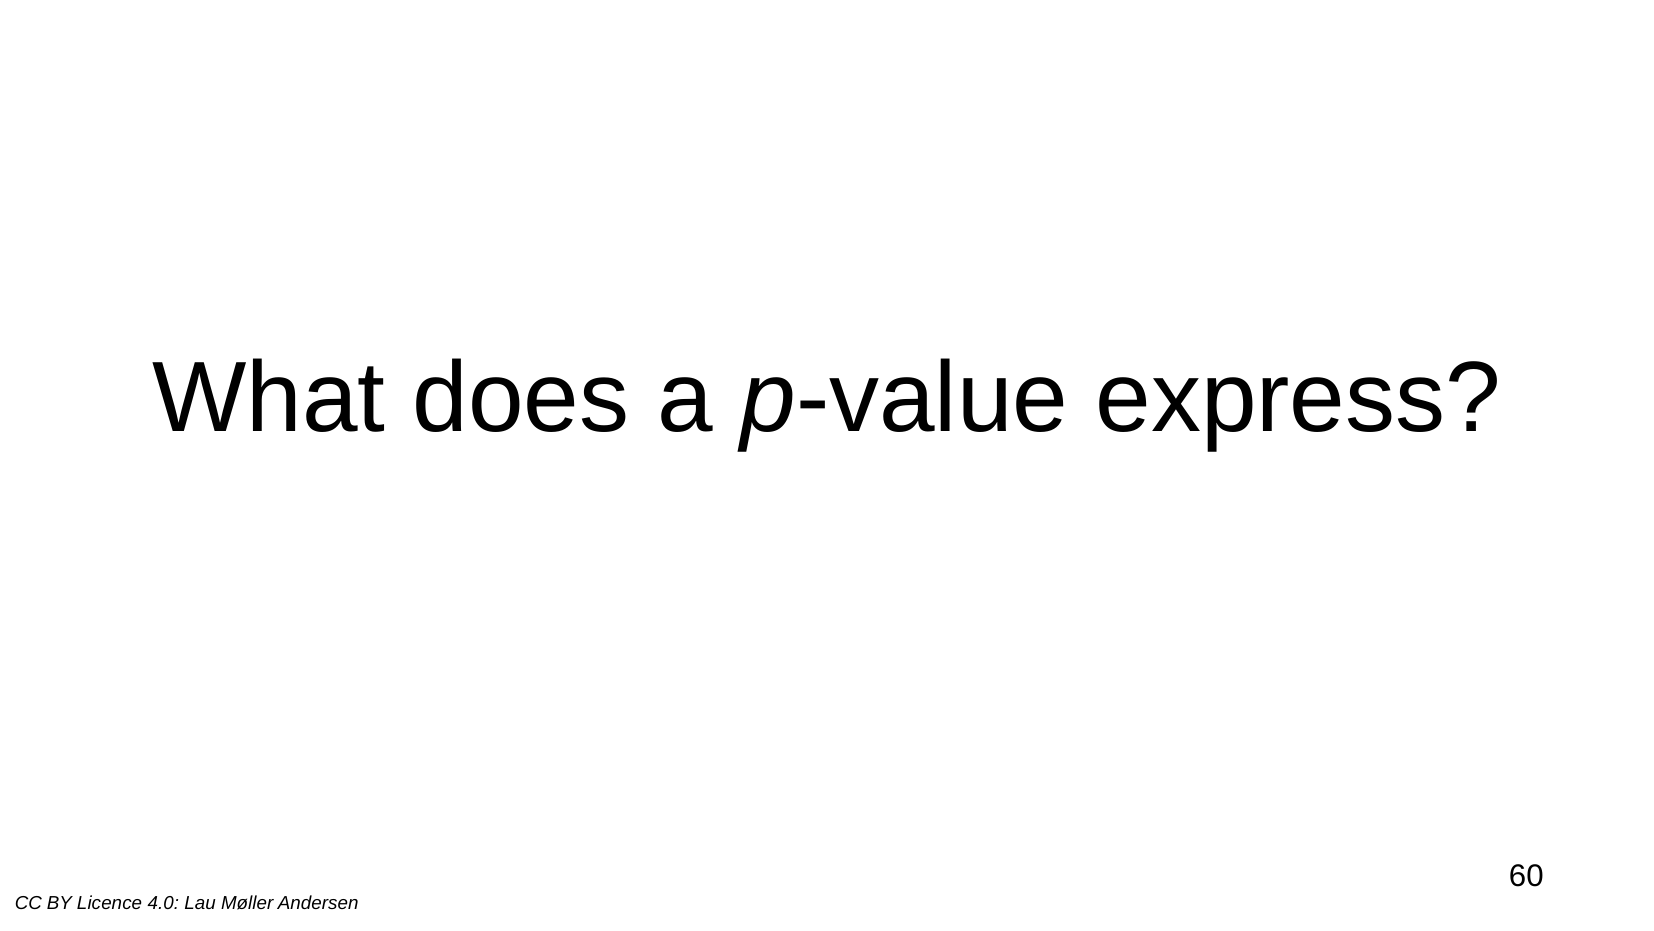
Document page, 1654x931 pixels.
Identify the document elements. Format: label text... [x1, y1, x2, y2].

text_box <nummer> [1494, 850, 1654, 921]
text_box CC BY Licence 4.0: Lau Møller Andersen [0, 885, 387, 921]
subtitle What does a p-value express? [82, 37, 1571, 757]
